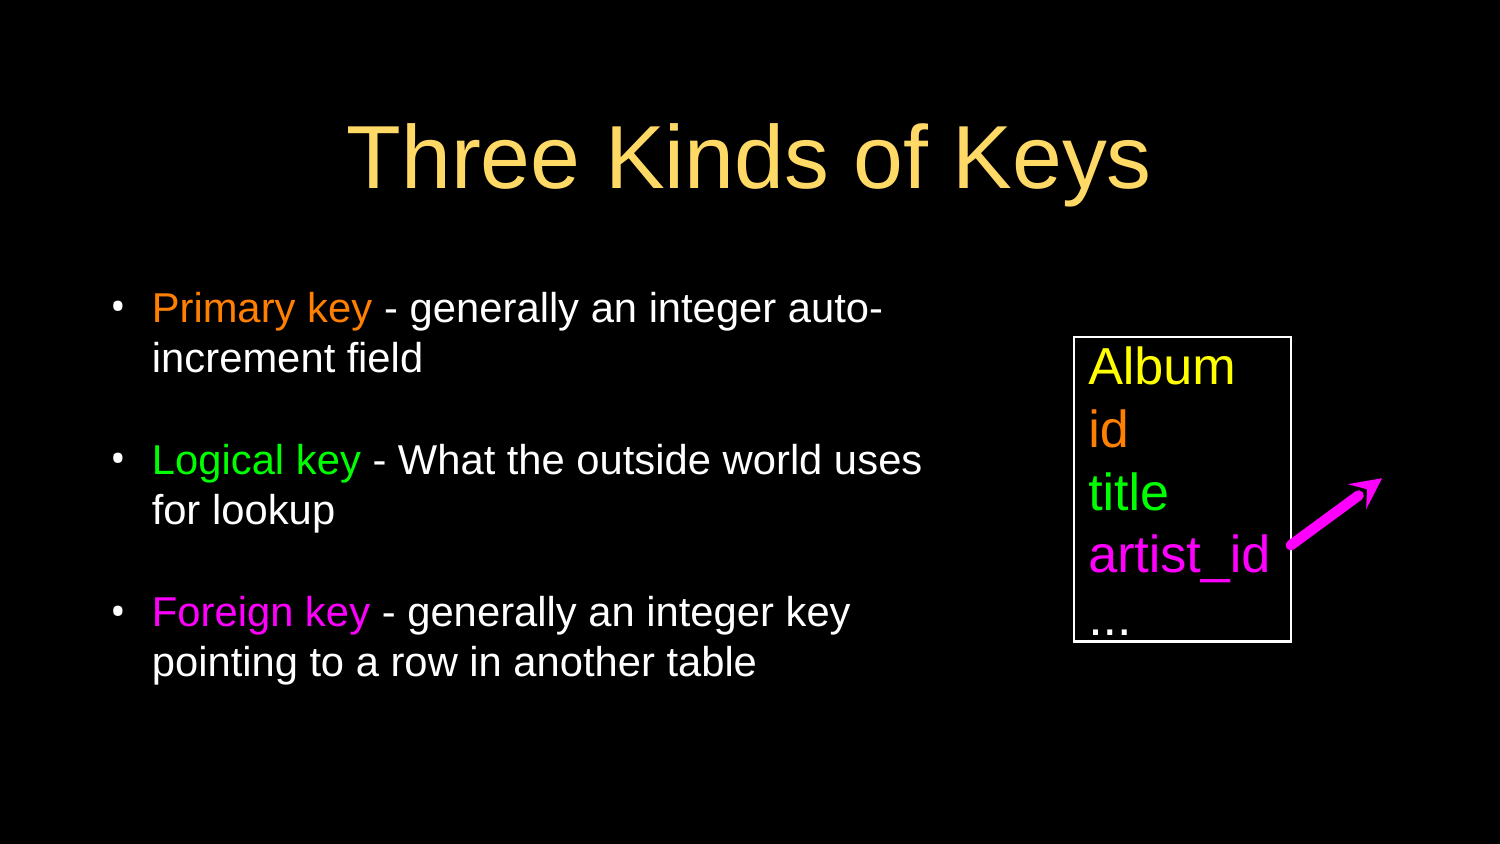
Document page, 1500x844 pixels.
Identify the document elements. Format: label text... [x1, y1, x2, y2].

title Three Kinds of Keys [106, 71, 1393, 235]
text_box Album id title artist_id ... [1073, 336, 1291, 642]
list Primary key - generally an integer auto-increment field Logical key - What the outside world uses for lookup Foreign key - generally an integer key pointing to a row in another table [106, 277, 978, 767]
